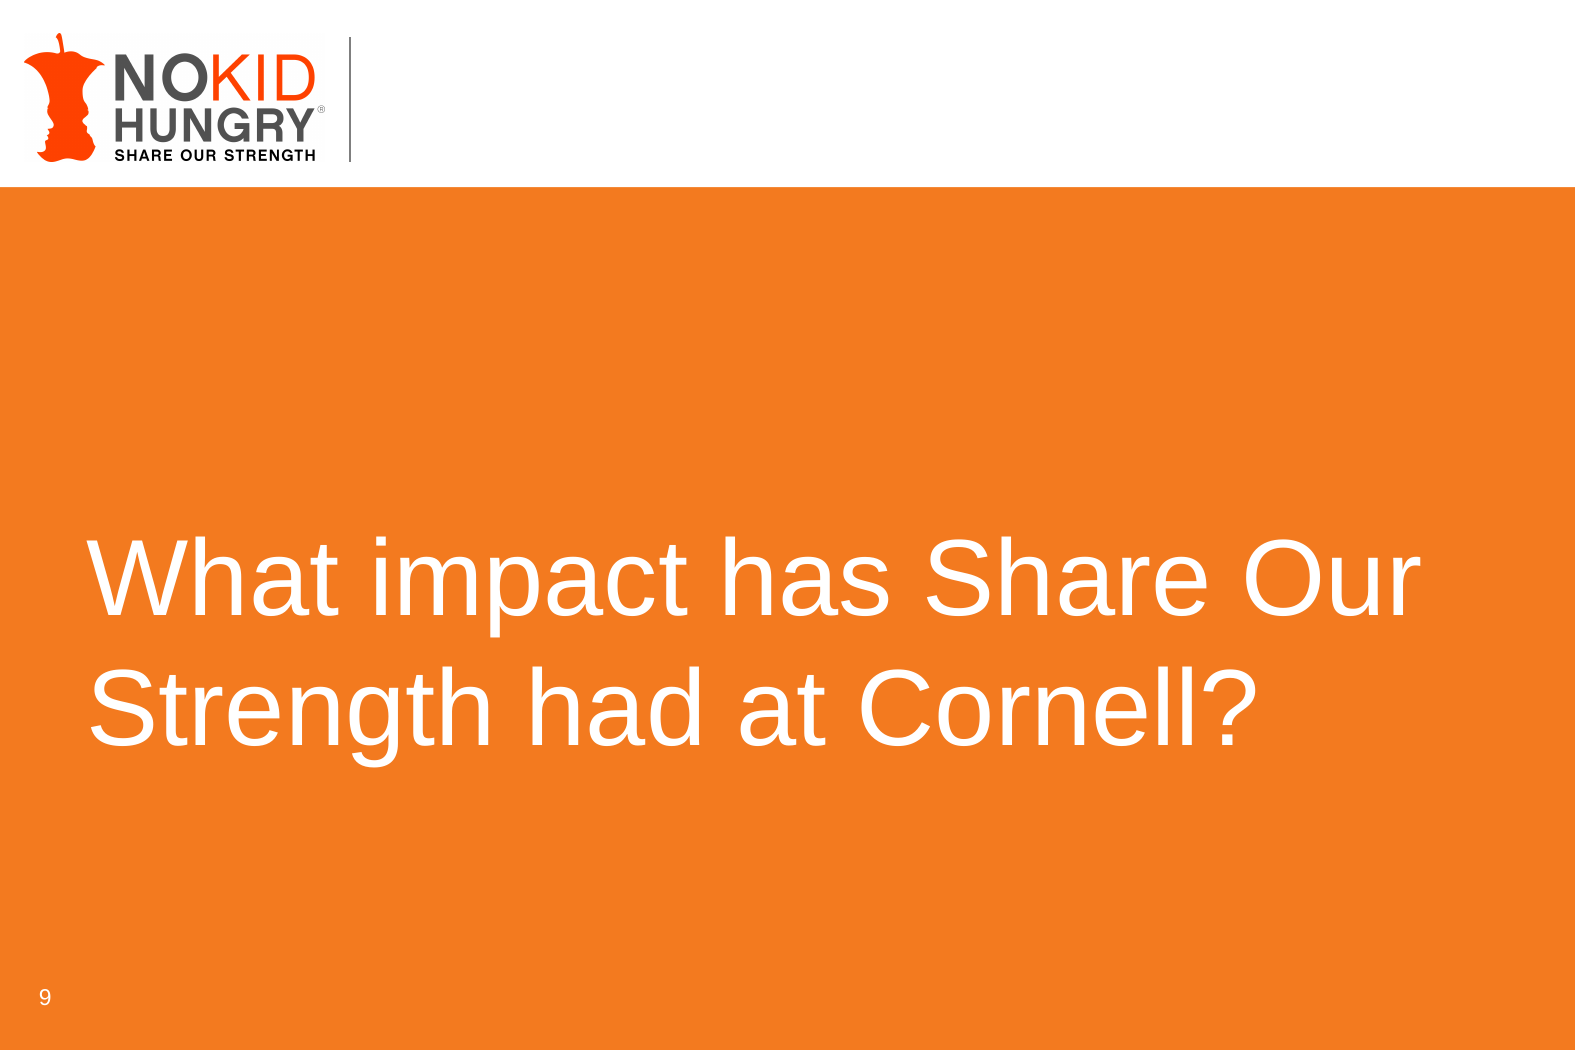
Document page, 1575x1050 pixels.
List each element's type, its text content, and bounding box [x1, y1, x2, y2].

text_box <number> [23, 975, 167, 1018]
title What impact has Share Our Strength had at Cornell? [71, 500, 1575, 788]
text_box [0, 187, 1575, 1050]
picture [24, 33, 325, 162]
